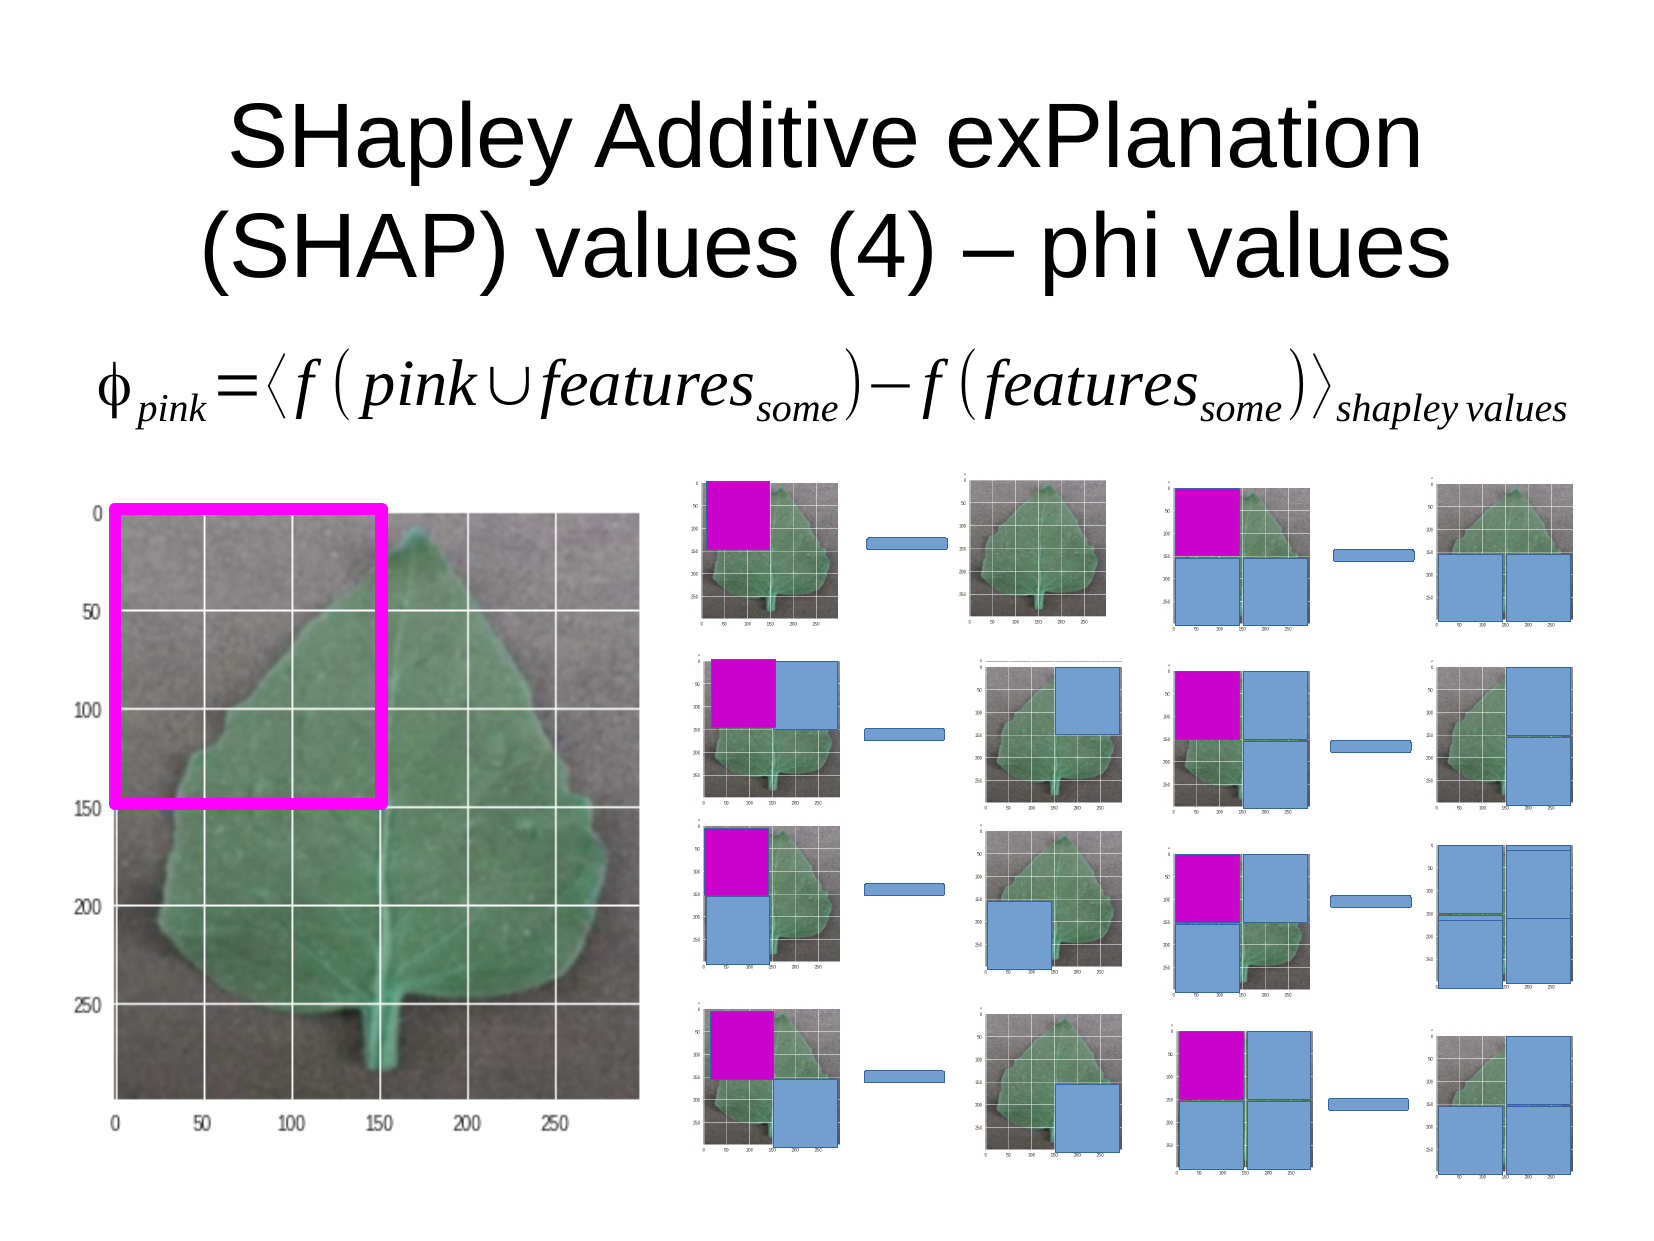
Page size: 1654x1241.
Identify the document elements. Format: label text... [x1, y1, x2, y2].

text_box [1243, 854, 1308, 923]
text_box [866, 537, 948, 550]
text_box [1333, 549, 1415, 562]
text_box [1330, 895, 1412, 908]
text_box [1506, 1036, 1571, 1105]
text_box [1438, 915, 1503, 989]
picture [1159, 661, 1313, 817]
picture [687, 478, 841, 629]
text_box [1055, 667, 1120, 735]
text_box [1506, 737, 1571, 806]
text_box [711, 659, 838, 730]
picture [1422, 1026, 1576, 1182]
text_box [1438, 845, 1503, 914]
text_box [1243, 741, 1308, 809]
picture [971, 1004, 1125, 1161]
picture [1159, 844, 1313, 1000]
text_box [864, 728, 945, 741]
text_box [1179, 1031, 1244, 1100]
text_box [1506, 1106, 1571, 1175]
text_box [1330, 740, 1412, 753]
picture [971, 821, 1125, 977]
text_box [1506, 845, 1571, 984]
picture [971, 656, 1125, 813]
text_box [1247, 1101, 1311, 1170]
text_box [710, 1011, 838, 1148]
text_box [1243, 558, 1308, 626]
picture [1422, 840, 1576, 992]
text_box [1438, 1106, 1503, 1175]
text_box [1175, 924, 1240, 993]
text_box [1175, 854, 1240, 923]
picture [689, 816, 843, 972]
title SHapley Additive exPlanation (SHAP) values (4) – phi values [113, 66, 1540, 306]
picture [955, 470, 1109, 627]
picture [60, 492, 652, 1147]
text_box [864, 883, 945, 896]
chart [89, 345, 1576, 430]
text_box [1243, 671, 1308, 740]
text_box [1179, 1101, 1244, 1170]
text_box [987, 901, 1052, 970]
text_box [1055, 1084, 1120, 1153]
picture [1422, 474, 1576, 630]
picture [1162, 1021, 1316, 1178]
text_box [864, 1070, 945, 1083]
text_box [1506, 554, 1571, 622]
text_box [1438, 554, 1503, 622]
text_box [1175, 488, 1240, 556]
text_box [1175, 671, 1240, 740]
picture [1159, 478, 1313, 634]
picture [1422, 657, 1576, 813]
text_box [1175, 558, 1240, 626]
picture [689, 999, 843, 1156]
text_box [706, 481, 770, 550]
text_box [1247, 1031, 1311, 1100]
text_box [1328, 1098, 1409, 1111]
picture [689, 651, 843, 808]
text_box [704, 828, 770, 965]
text_box [1506, 667, 1571, 736]
